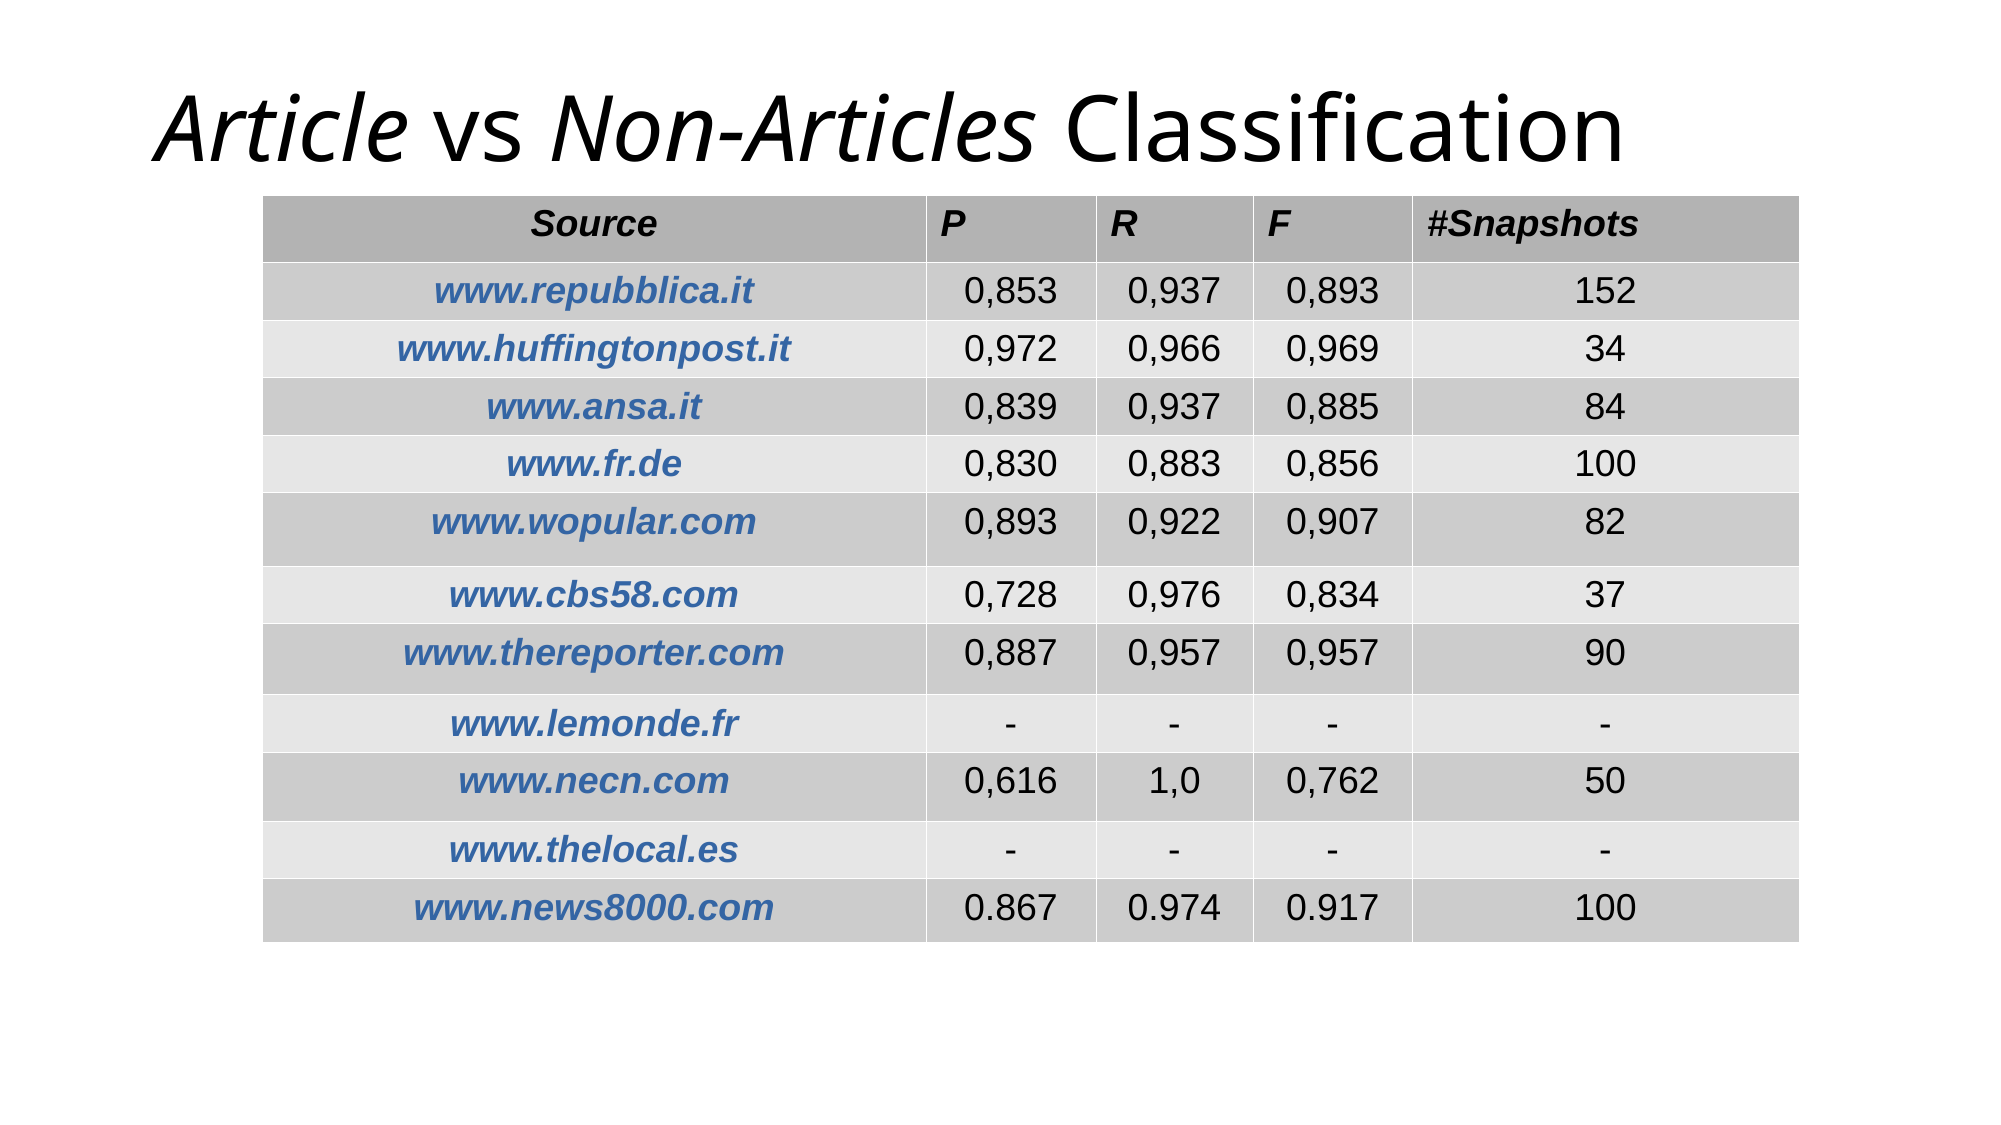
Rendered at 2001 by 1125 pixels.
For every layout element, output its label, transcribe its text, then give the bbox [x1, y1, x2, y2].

table_cell 84 [1413, 378, 1799, 435]
table_cell 37 [1413, 567, 1799, 623]
table_cell - [927, 695, 1096, 752]
table_header F [1254, 196, 1412, 262]
table_cell 0,937 [1097, 378, 1253, 435]
table_cell 0,853 [927, 263, 1096, 320]
table_cell www.lemonde.fr [263, 695, 926, 752]
table_cell - [1413, 695, 1799, 752]
table_cell - [1097, 695, 1253, 752]
table_cell 0.974 [1097, 879, 1253, 942]
table_cell - [1254, 822, 1412, 878]
title Article vs Non-Articles Classification [141, 23, 1867, 241]
table_cell 100 [1413, 436, 1799, 492]
table_cell 0,972 [927, 321, 1096, 377]
table_cell www.cbs58.com [263, 567, 926, 623]
table_cell - [1254, 695, 1412, 752]
table_cell 0,883 [1097, 436, 1253, 492]
table_cell 0,887 [927, 624, 1096, 694]
table_cell 0,885 [1254, 378, 1412, 435]
table_cell 0,856 [1254, 436, 1412, 492]
table_cell 100 [1413, 879, 1799, 942]
table_cell 1,0 [1097, 753, 1253, 821]
table_cell 90 [1413, 624, 1799, 694]
table_cell www.news8000.com [263, 879, 926, 942]
table_cell www.repubblica.it [263, 263, 926, 320]
table_cell 0,839 [927, 378, 1096, 435]
table_cell www.fr.de [263, 436, 926, 492]
table_cell 0,937 [1097, 263, 1253, 320]
table_cell 0,957 [1097, 624, 1253, 694]
table_header R [1097, 196, 1253, 262]
table_cell 0,969 [1254, 321, 1412, 377]
table_cell www.ansa.it [263, 378, 926, 435]
table_cell 0,834 [1254, 567, 1412, 623]
table_cell 152 [1413, 263, 1799, 320]
table_header P [927, 196, 1096, 262]
table_cell 0,616 [927, 753, 1096, 821]
table_cell 82 [1413, 493, 1799, 566]
table_cell 0,762 [1254, 753, 1412, 821]
table_cell 0,976 [1097, 567, 1253, 623]
table_cell www.necn.com [263, 753, 926, 821]
table_cell 0.867 [927, 879, 1096, 942]
table_cell 0,893 [927, 493, 1096, 566]
table_cell 0,830 [927, 436, 1096, 492]
table_cell 50 [1413, 753, 1799, 821]
table_cell - [1097, 822, 1253, 878]
table_cell 0,893 [1254, 263, 1412, 320]
table_cell - [1413, 822, 1799, 878]
table_cell 0,957 [1254, 624, 1412, 694]
table_cell www.thereporter.com [263, 624, 926, 694]
table_cell 0.917 [1254, 879, 1412, 942]
table_cell 0,907 [1254, 493, 1412, 566]
table_header #Snapshots [1413, 196, 1799, 262]
table_cell www.thelocal.es [263, 822, 926, 878]
table_header Source [263, 196, 926, 262]
table_cell 0,966 [1097, 321, 1253, 377]
table_cell 0,922 [1097, 493, 1253, 566]
table_cell - [927, 822, 1096, 878]
table_cell 0,728 [927, 567, 1096, 623]
table_cell www.huffingtonpost.it [263, 321, 926, 377]
table_cell www.wopular.com [263, 493, 926, 566]
table_cell 34 [1413, 321, 1799, 377]
